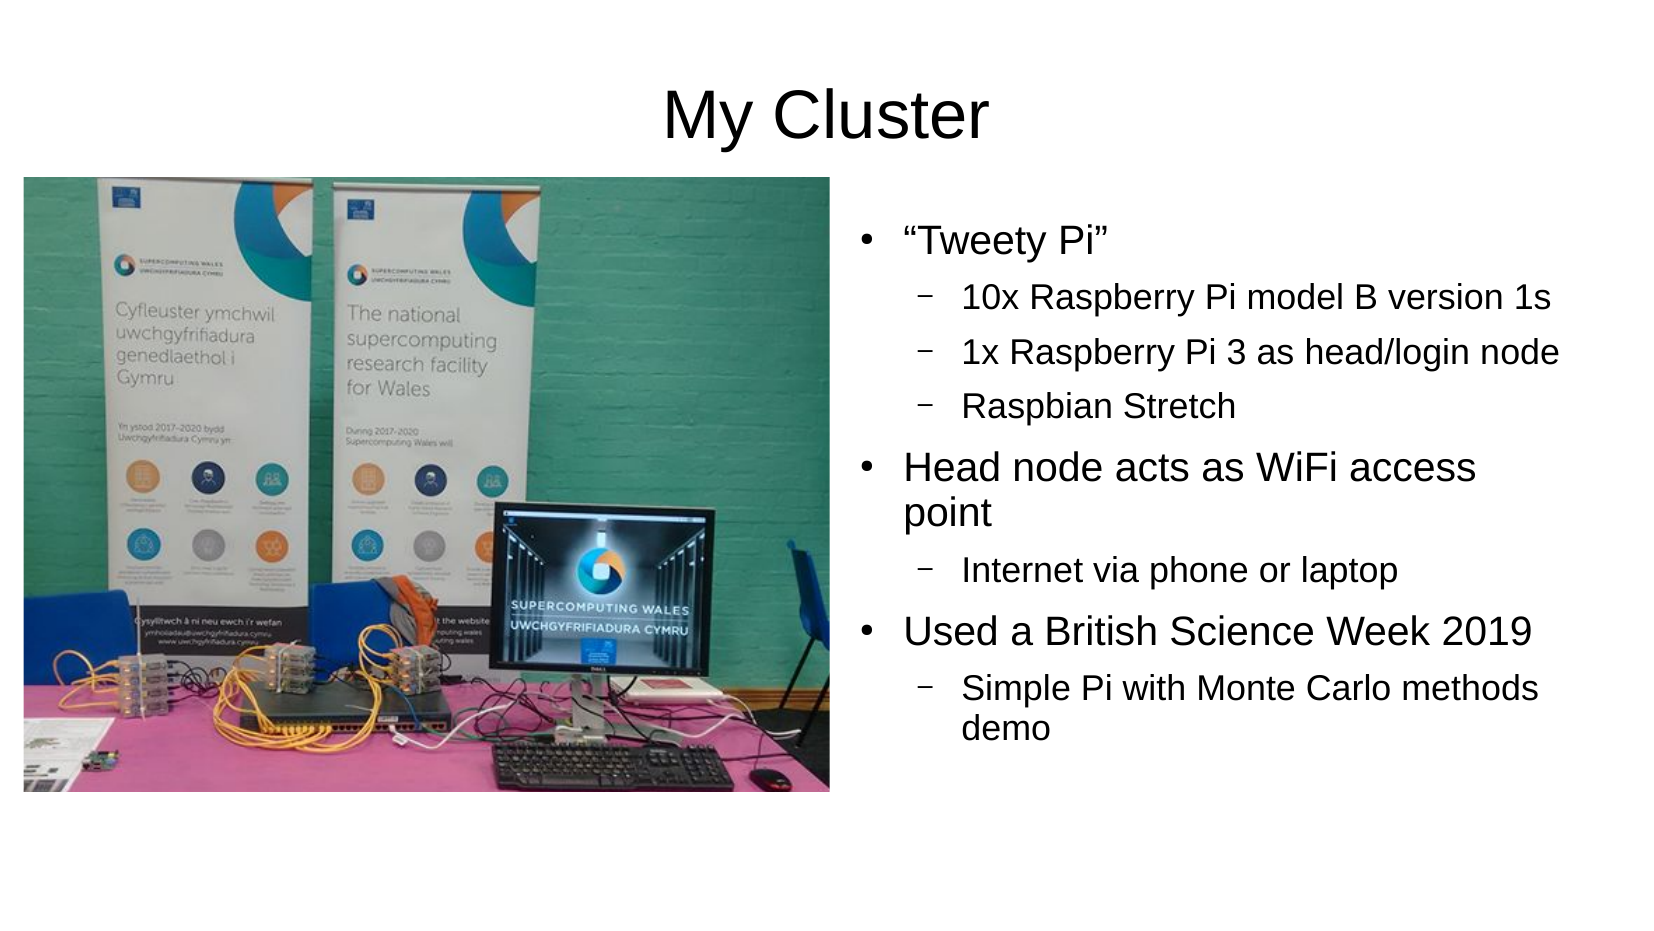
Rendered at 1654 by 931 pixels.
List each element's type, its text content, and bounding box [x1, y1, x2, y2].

picture [23, 177, 830, 792]
list “Tweety Pi” 10x Raspberry Pi model B version 1s 1x Raspberry Pi 3 as head/login node Raspbian Stretch Head node acts as WiFi access point Internet via phone or laptop Used a British Science Week 2019 Simple Pi with Monte Carlo methods demo [845, 217, 1572, 758]
title My Cluster [82, 37, 1571, 193]
